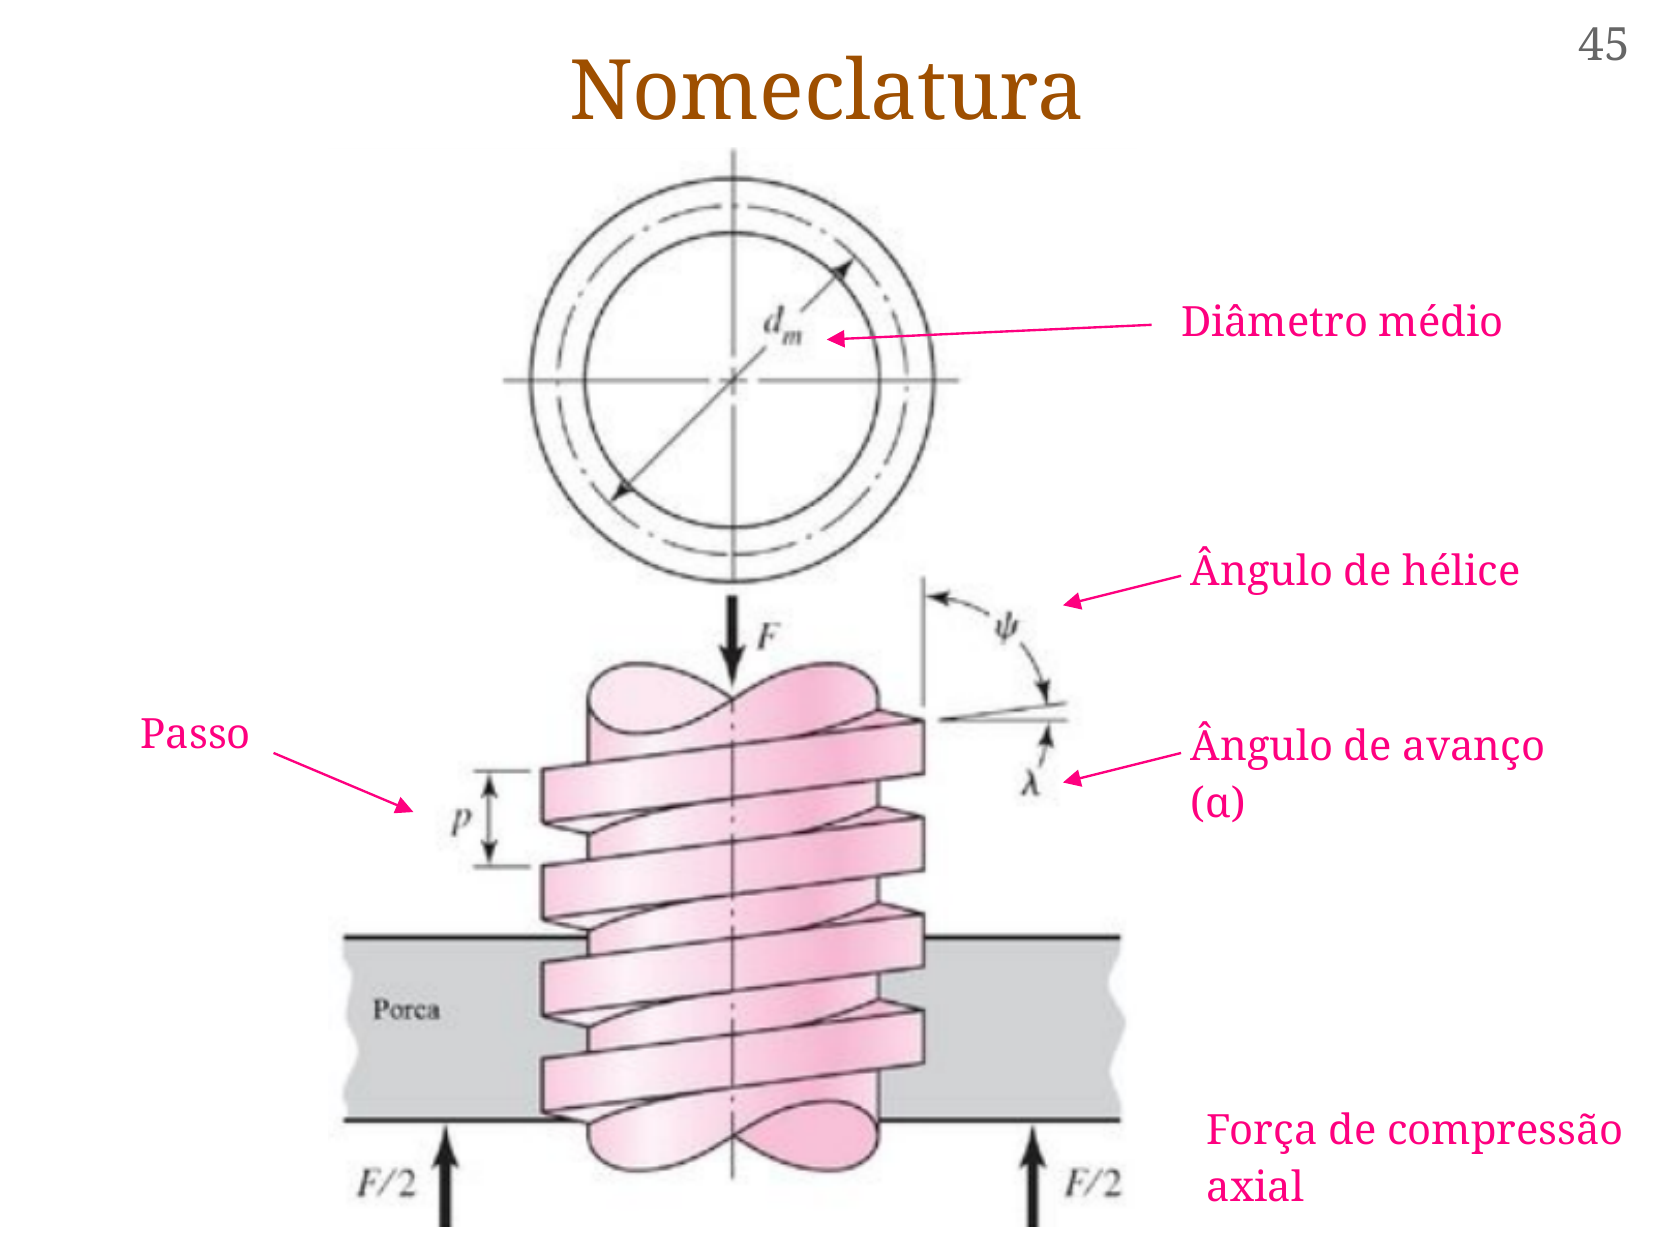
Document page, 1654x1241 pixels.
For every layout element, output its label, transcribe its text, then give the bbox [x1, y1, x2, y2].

text_box Força de compressão axial [1192, 1092, 1639, 1224]
text_box Passo [125, 695, 266, 768]
picture [328, 148, 1137, 1227]
text_box Ângulo de avanço (ɑ) [1176, 708, 1561, 838]
text_box Ângulo de hélice [1176, 533, 1536, 606]
title Nomeclatura [59, 29, 1595, 148]
text_box Diâmetro médio [1166, 284, 1519, 357]
